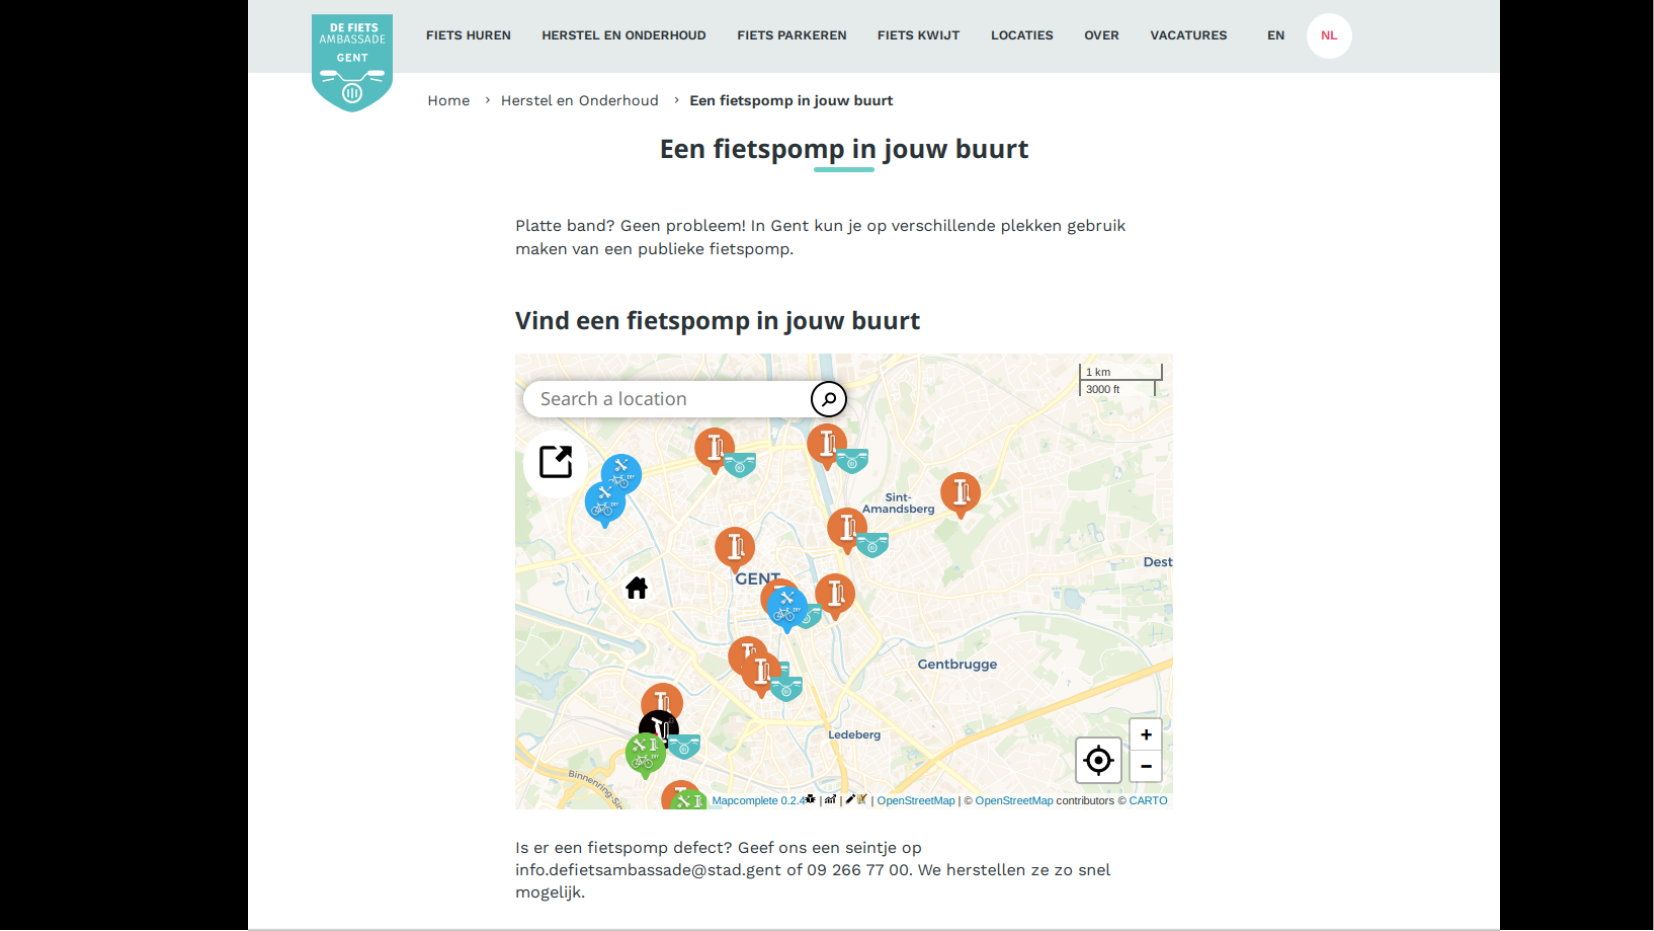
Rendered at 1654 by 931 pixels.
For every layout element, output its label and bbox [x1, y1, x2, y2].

picture [248, 0, 1500, 931]
